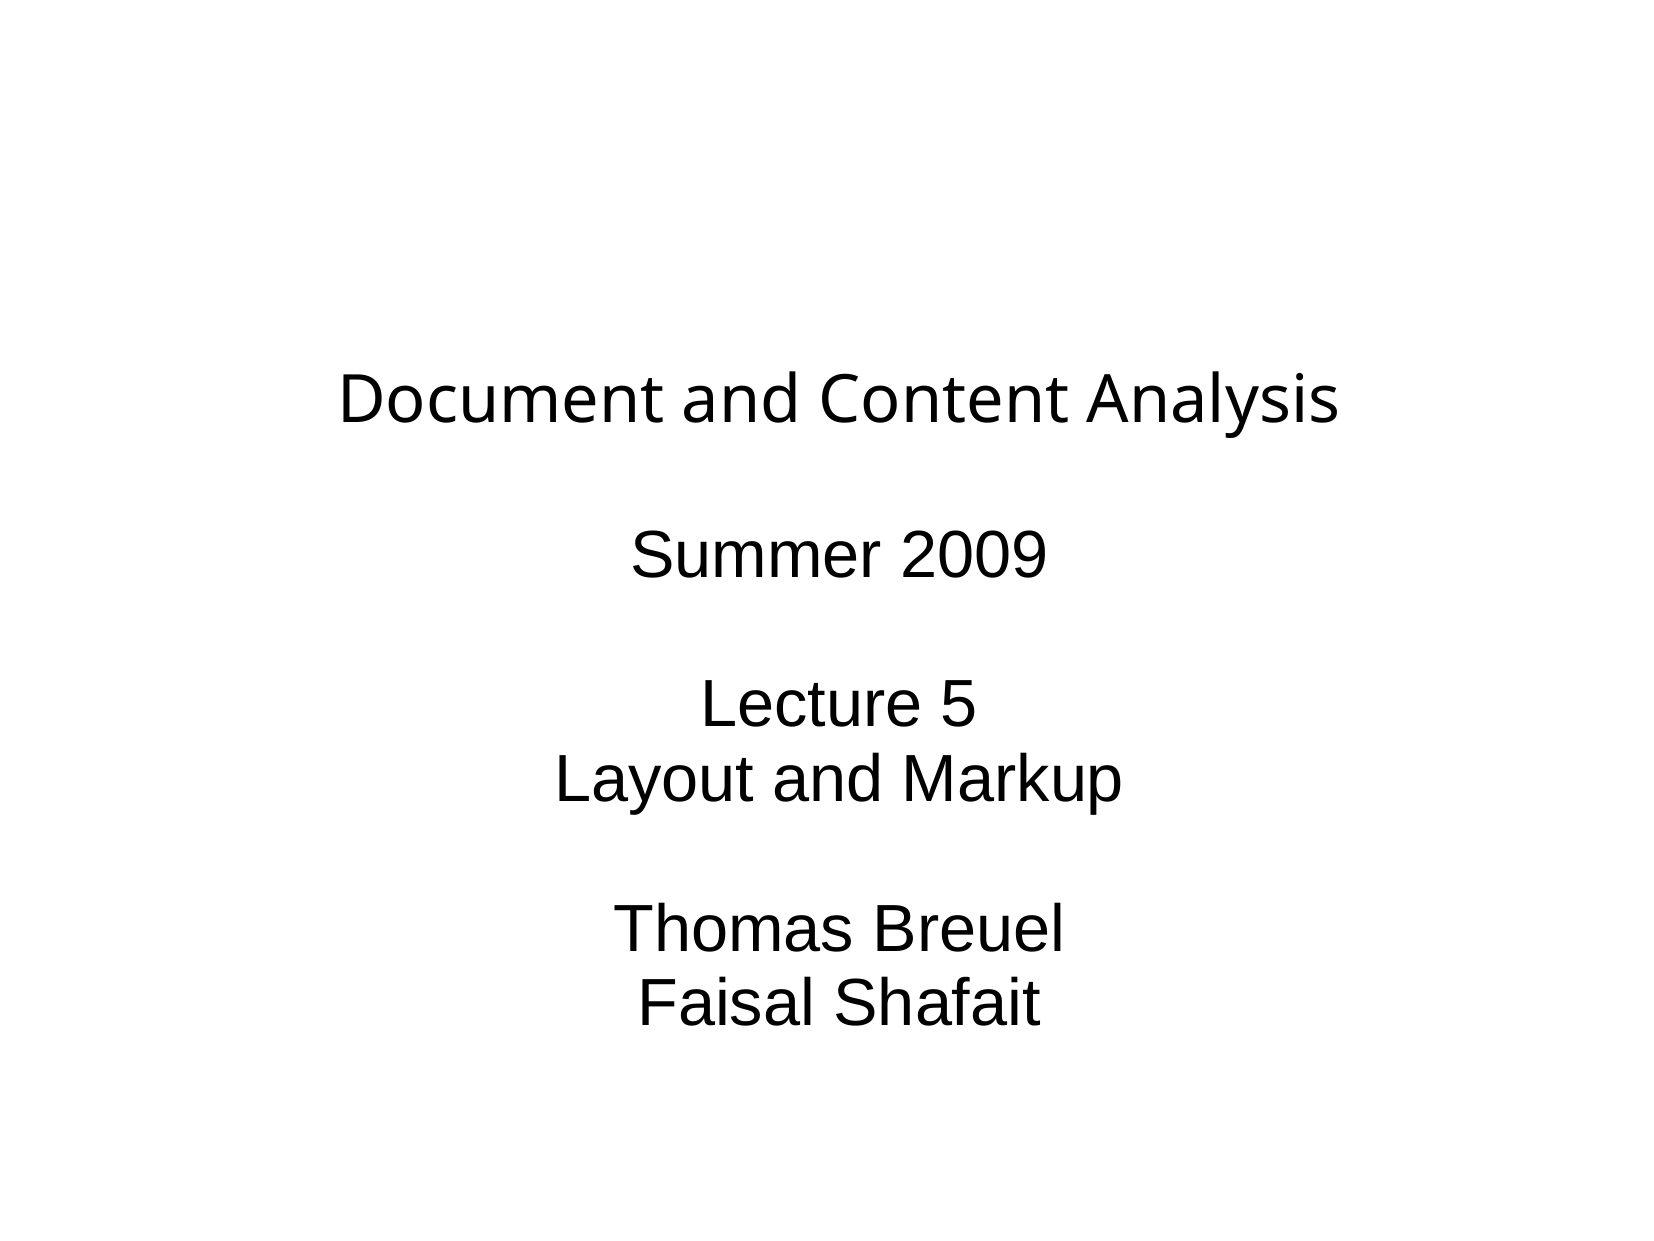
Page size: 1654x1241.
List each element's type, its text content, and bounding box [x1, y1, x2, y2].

subtitle Document and Content Analysis Summer 2009 Lecture 5 Layout and Markup Thomas Breuel Faisal Shafait [25, 226, 1654, 1166]
